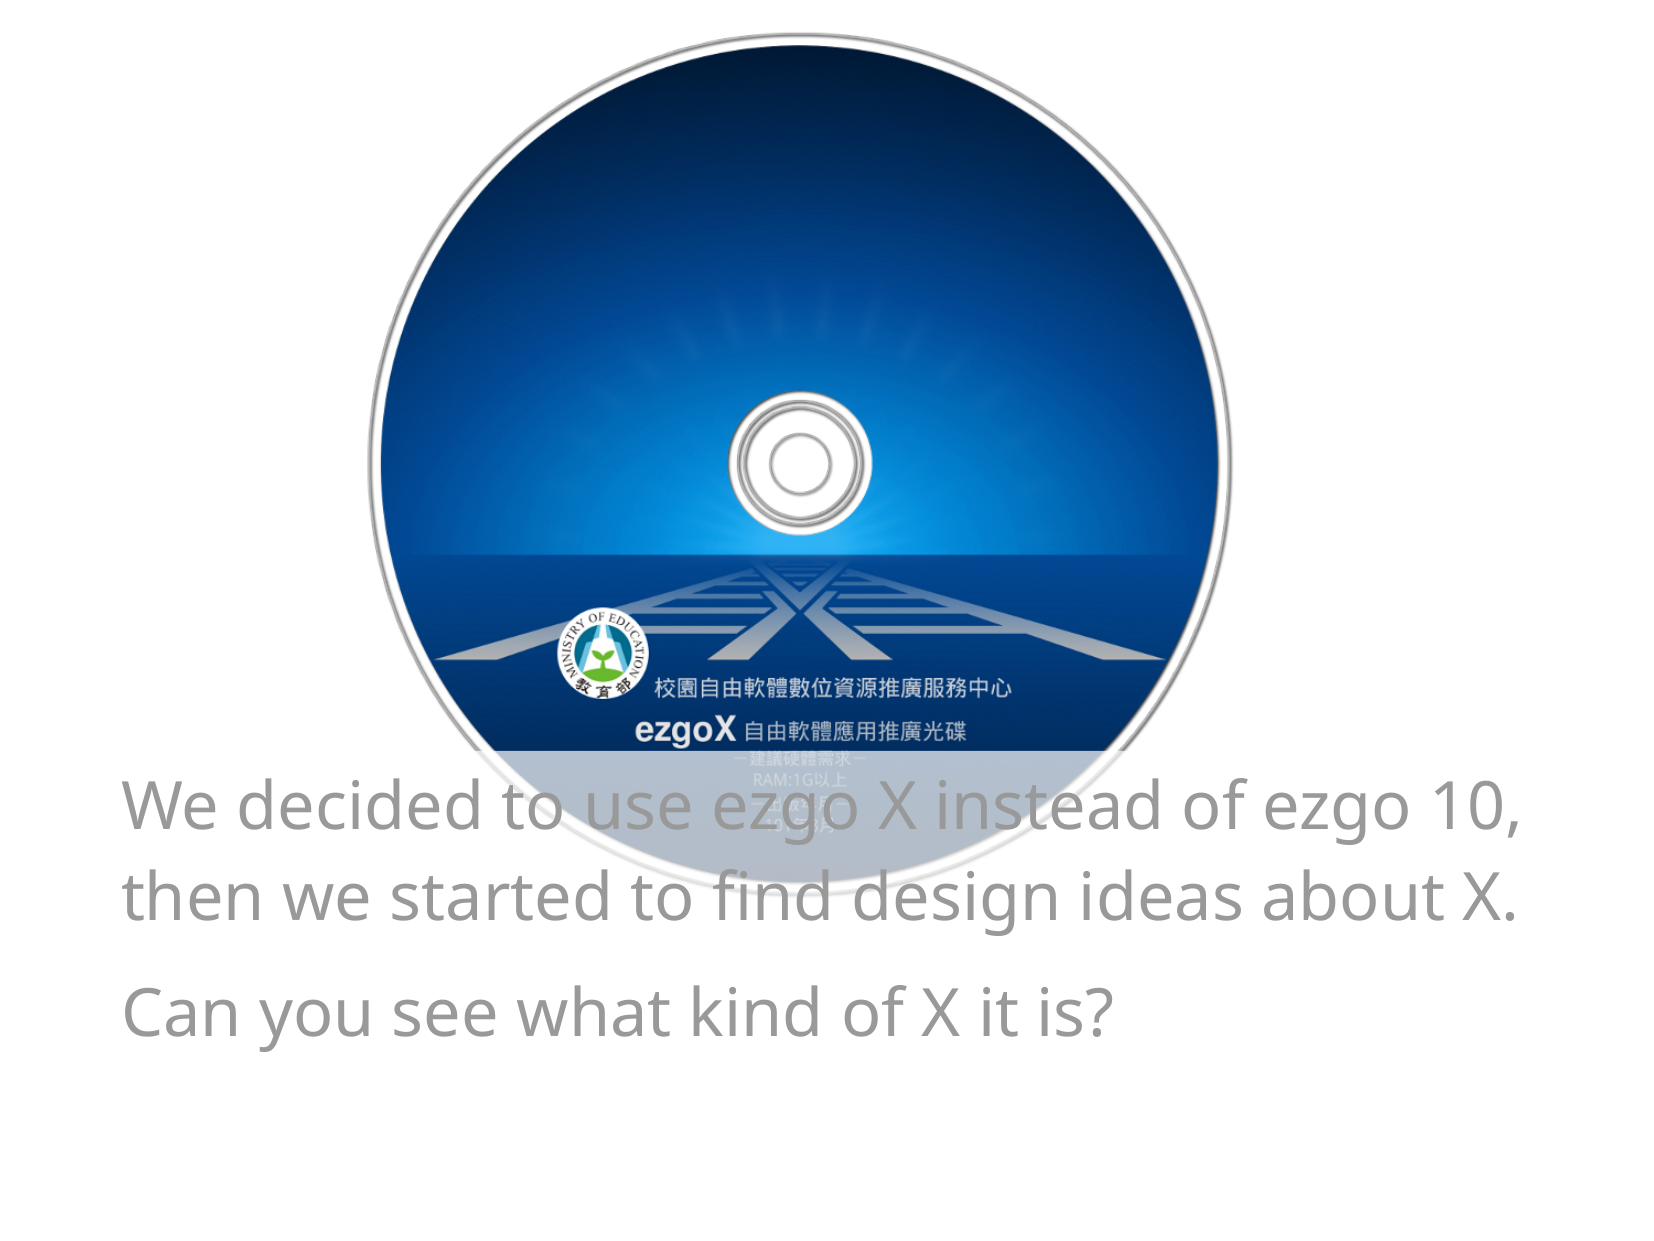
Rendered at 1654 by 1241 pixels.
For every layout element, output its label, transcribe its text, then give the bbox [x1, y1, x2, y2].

picture [359, 22, 1241, 750]
text_box We decided to use ezgo X instead of ezgo 10, then we started to find design ideas about X. Can you see what kind of X it is? [106, 750, 1571, 1051]
